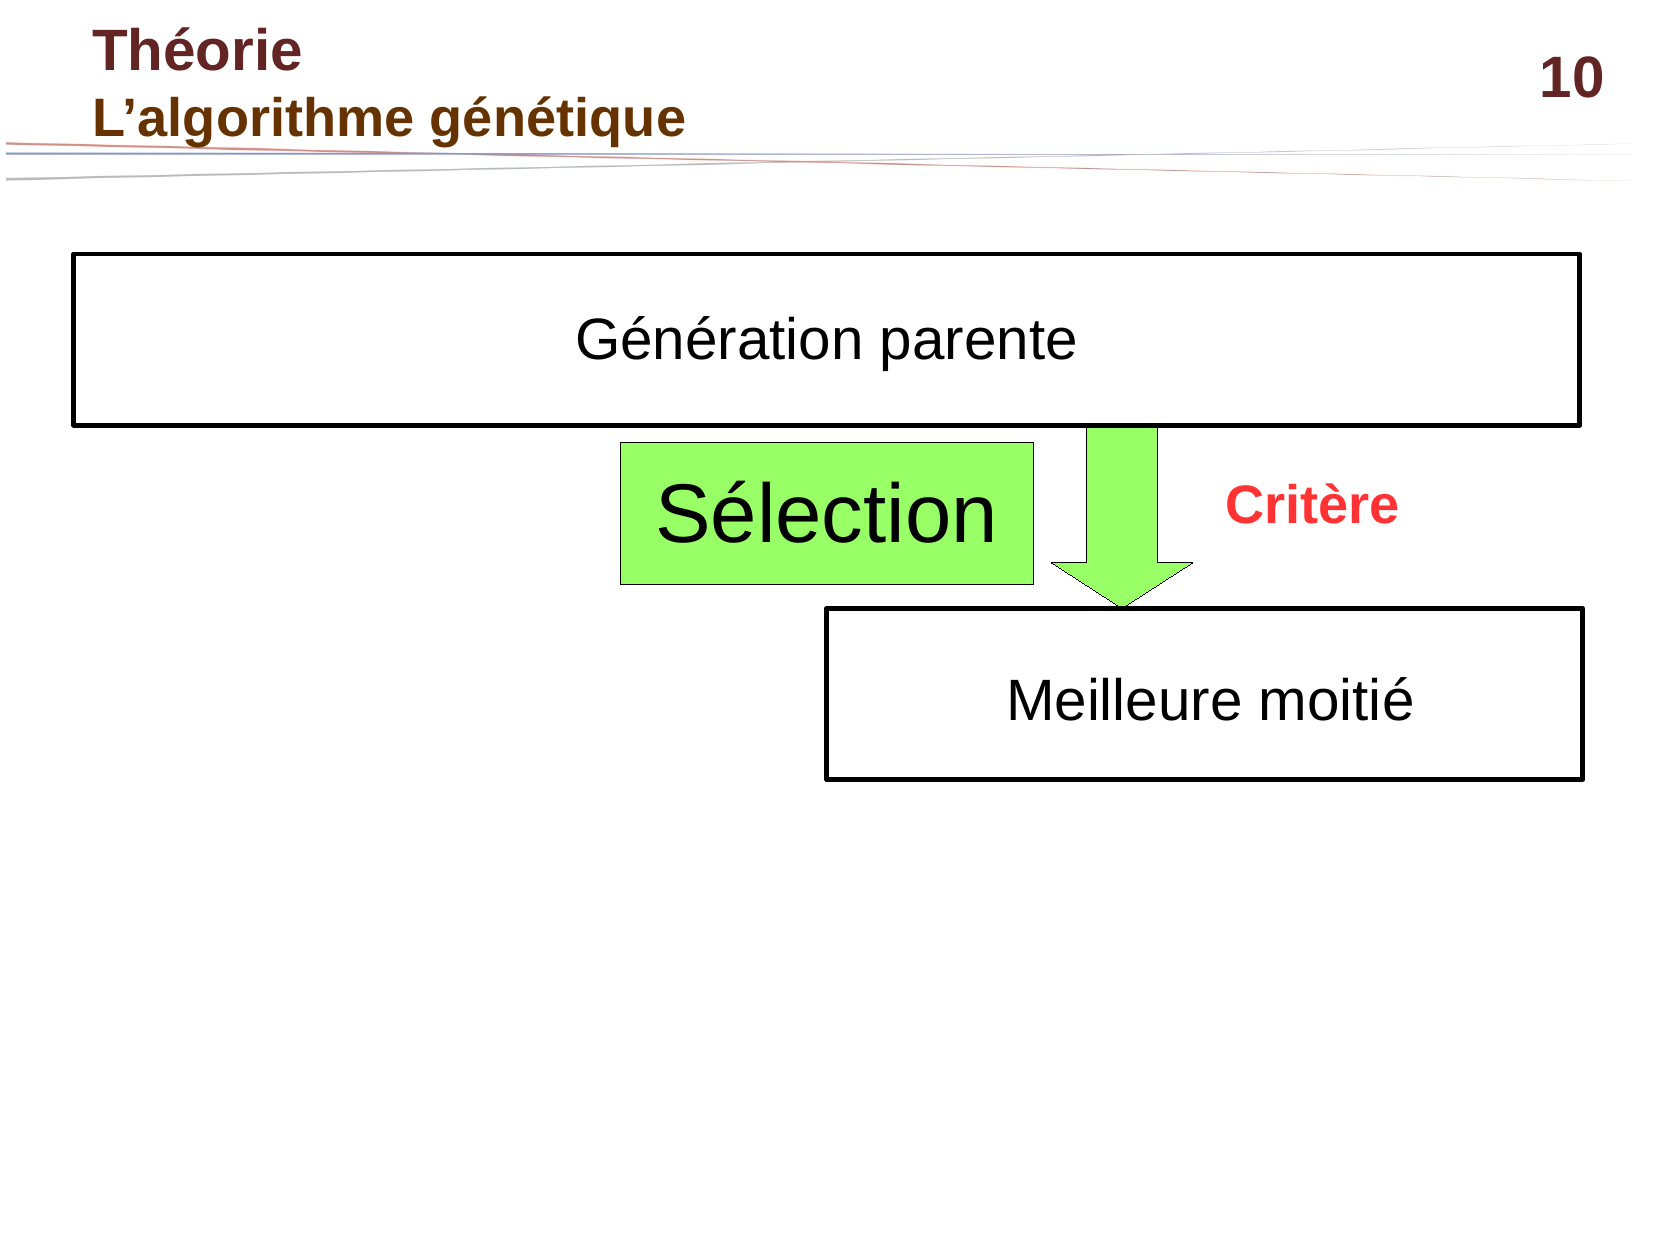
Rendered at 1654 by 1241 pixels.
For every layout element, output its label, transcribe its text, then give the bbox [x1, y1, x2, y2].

title Théorie L’algorithme génétique [0, 11, 780, 130]
text_box [826, 608, 838, 780]
picture [6, 133, 1632, 208]
text_box Génération parente [73, 253, 1580, 426]
title 10 [1507, 15, 1638, 134]
text_box Meilleure moitié [838, 608, 1583, 792]
text_box [1051, 426, 1193, 608]
text_box Sélection [620, 442, 1034, 585]
text_box Critère [1210, 467, 1416, 546]
